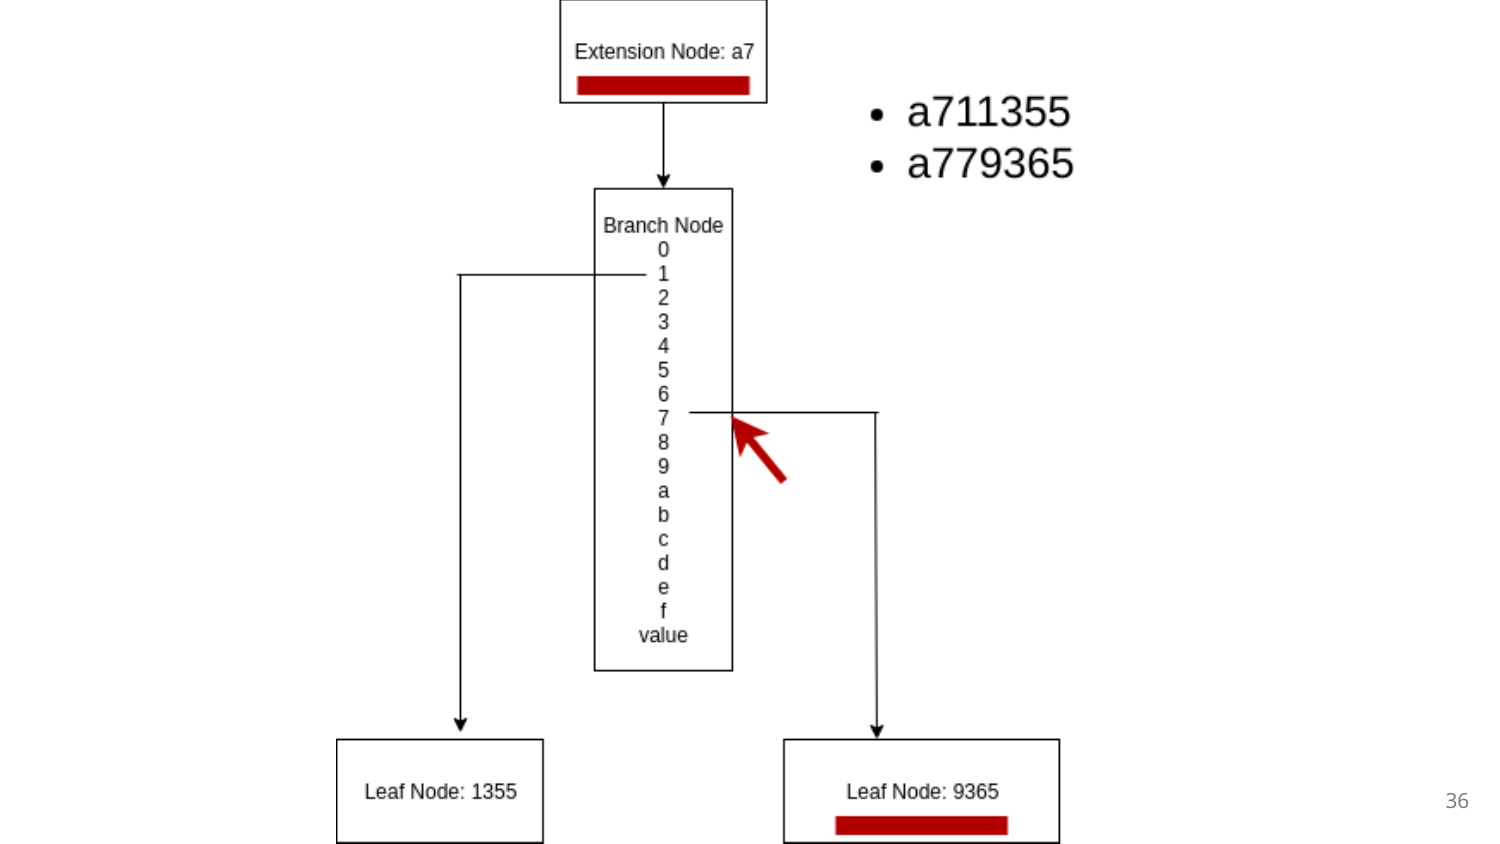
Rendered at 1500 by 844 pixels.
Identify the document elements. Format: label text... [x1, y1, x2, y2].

picture [336, 0, 1095, 844]
slide_number <number> [1394, 769, 1484, 834]
